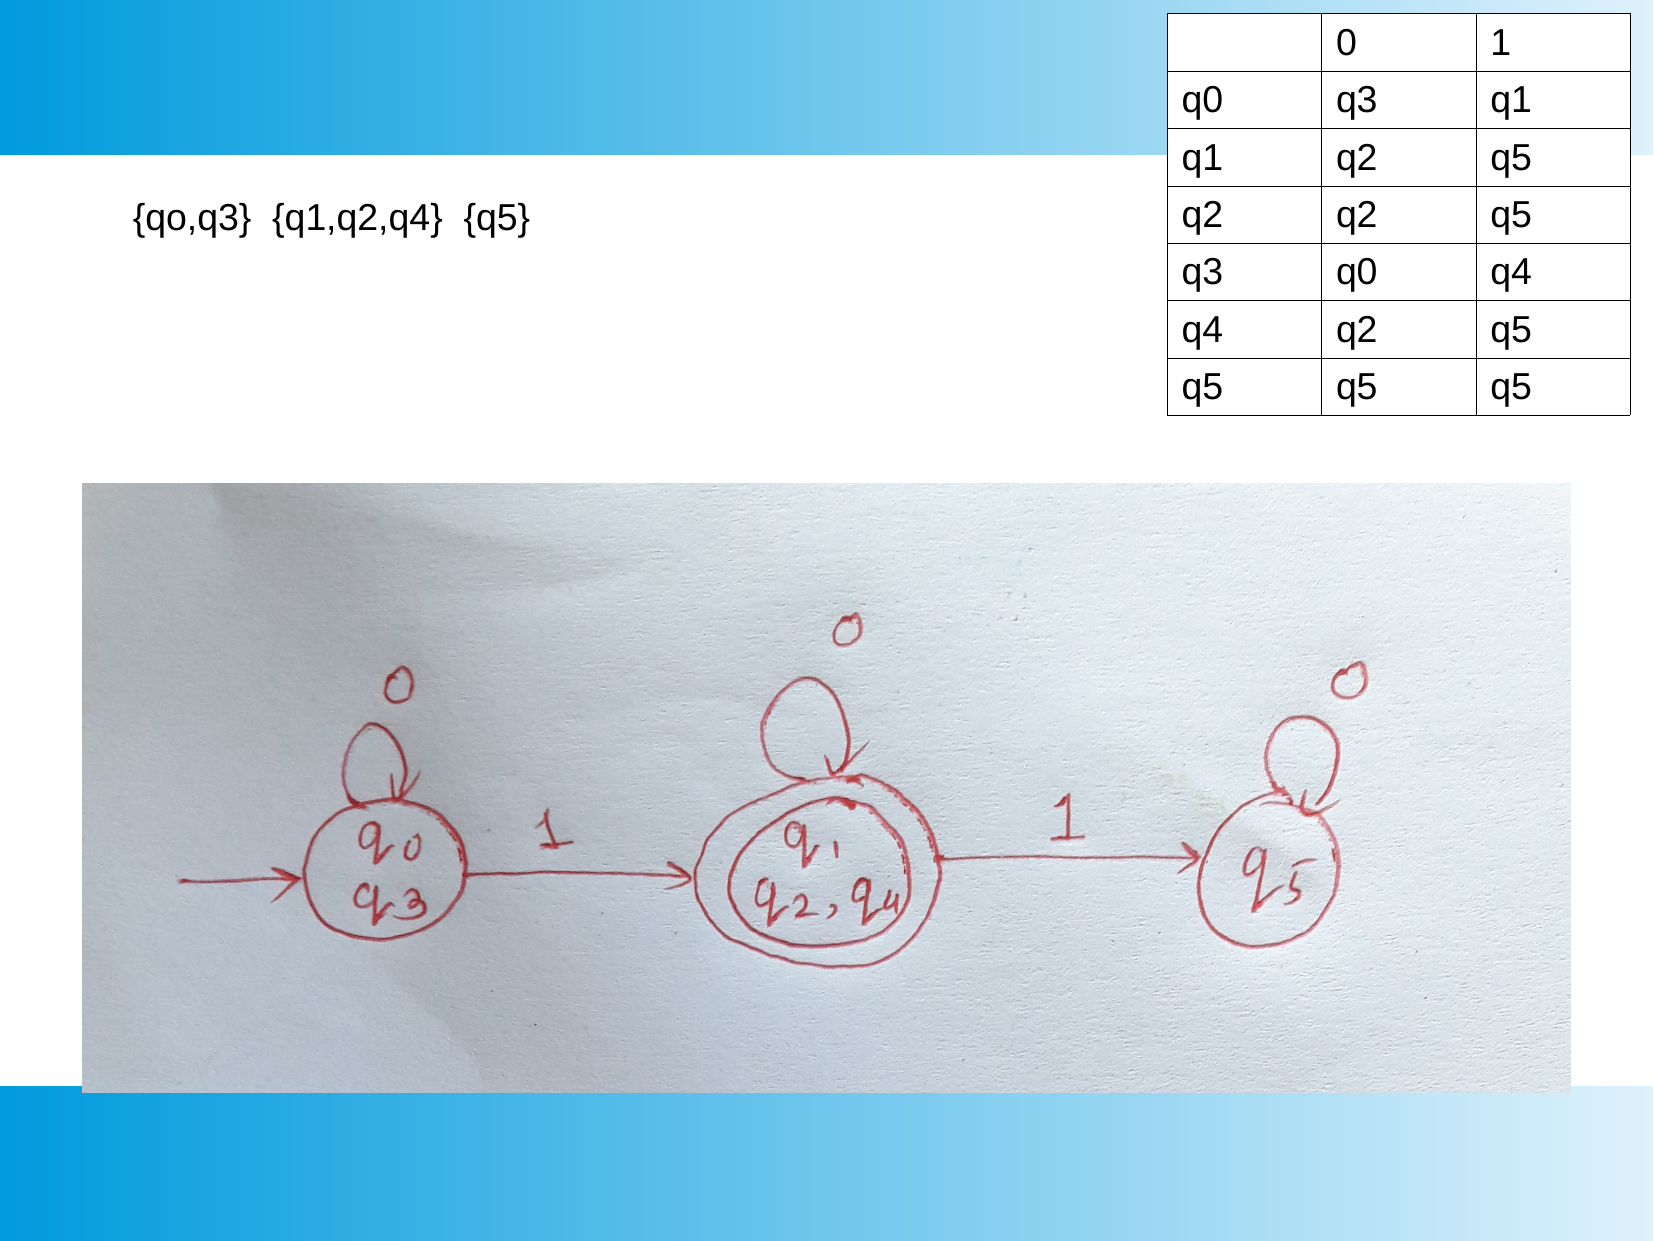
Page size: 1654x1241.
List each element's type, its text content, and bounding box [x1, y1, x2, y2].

table_cell q5 [1477, 187, 1630, 243]
table_header 0 [1322, 14, 1476, 71]
table_cell q3 [1168, 244, 1321, 300]
table_cell q5 [1322, 359, 1476, 415]
table_header [1168, 14, 1321, 71]
table_cell q4 [1168, 301, 1321, 358]
table_cell q1 [1168, 129, 1321, 186]
table_cell q2 [1168, 187, 1321, 243]
table_cell q1 [1477, 72, 1630, 128]
table_cell q2 [1322, 301, 1476, 358]
table_cell q3 [1322, 72, 1476, 128]
text_box {qo,q3} {q1,q2,q4} {q5} [118, 188, 1099, 331]
table_cell q2 [1322, 187, 1476, 243]
table_header 1 [1477, 14, 1630, 71]
table_cell q5 [1477, 129, 1630, 186]
table_cell q5 [1168, 359, 1321, 415]
table_cell q0 [1322, 244, 1476, 300]
table_cell q0 [1168, 72, 1321, 128]
table_cell q2 [1322, 129, 1476, 186]
table_cell q4 [1477, 244, 1630, 300]
table_cell q5 [1477, 301, 1630, 358]
table_cell q5 [1477, 359, 1630, 415]
picture [82, 483, 1571, 1241]
